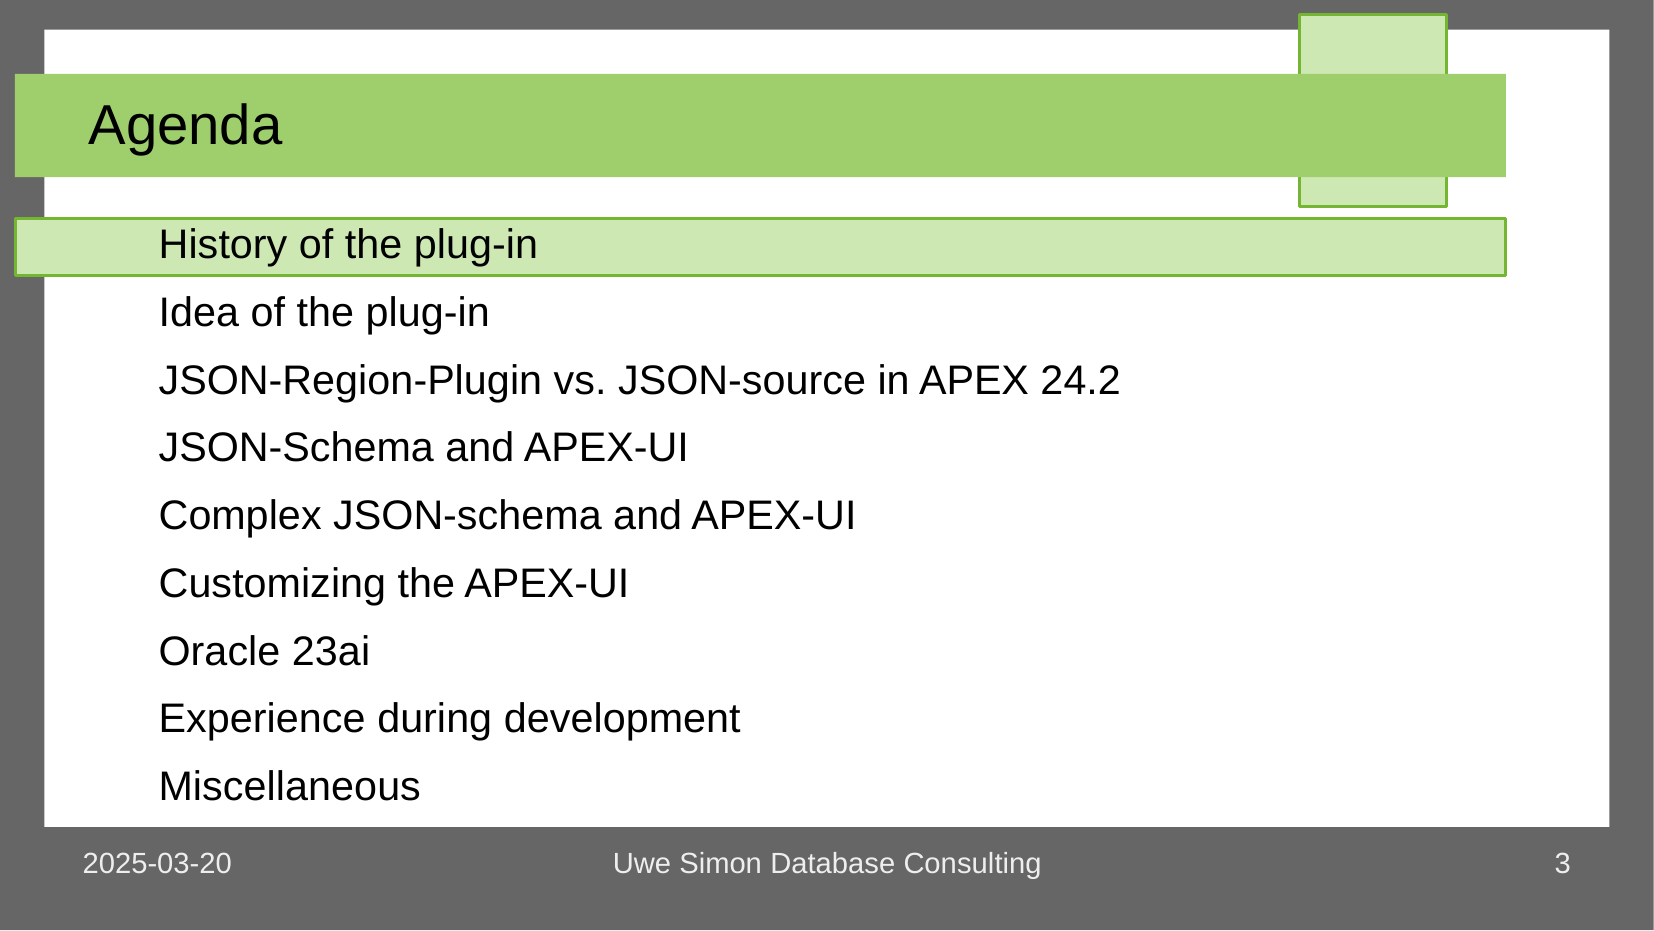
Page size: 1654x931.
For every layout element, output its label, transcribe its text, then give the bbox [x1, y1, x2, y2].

title Agenda [88, 73, 1506, 178]
list History of the plug-in Idea of the plug-in JSON-Region-Plugin vs. JSON-source in APEX 24.2 JSON-Schema and APEX-UI Complex JSON-schema and APEX-UI Customizing the APEX-UI Oracle 23ai Experience during development Miscellaneous [88, 221, 1565, 813]
text_box [15, 218, 1506, 276]
